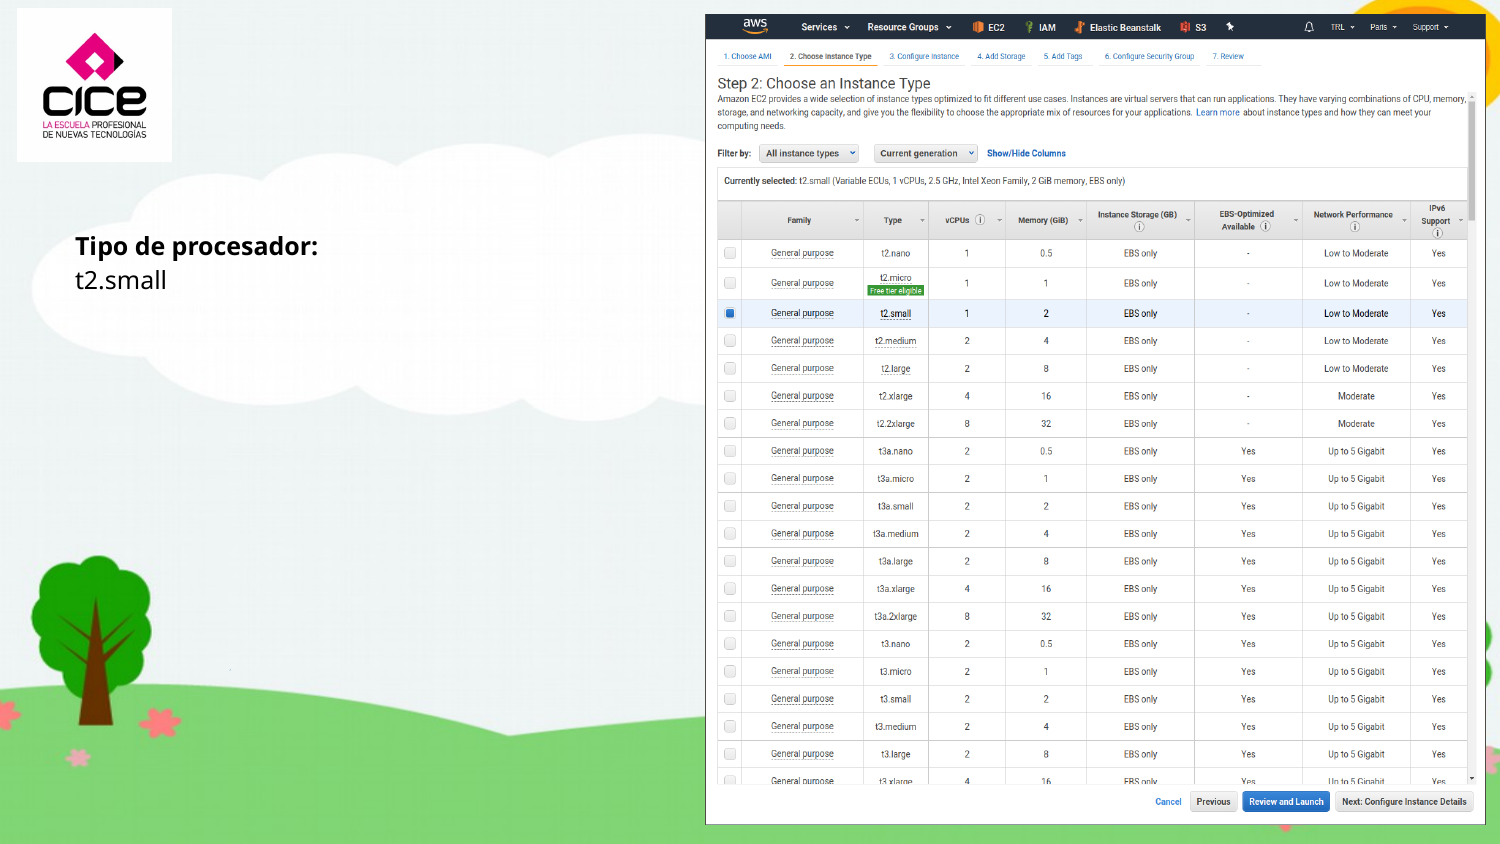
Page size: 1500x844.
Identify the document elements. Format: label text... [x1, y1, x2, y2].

picture [0, 0, 1500, 844]
title Tipo de procesador: t2.small [75, 240, 414, 286]
